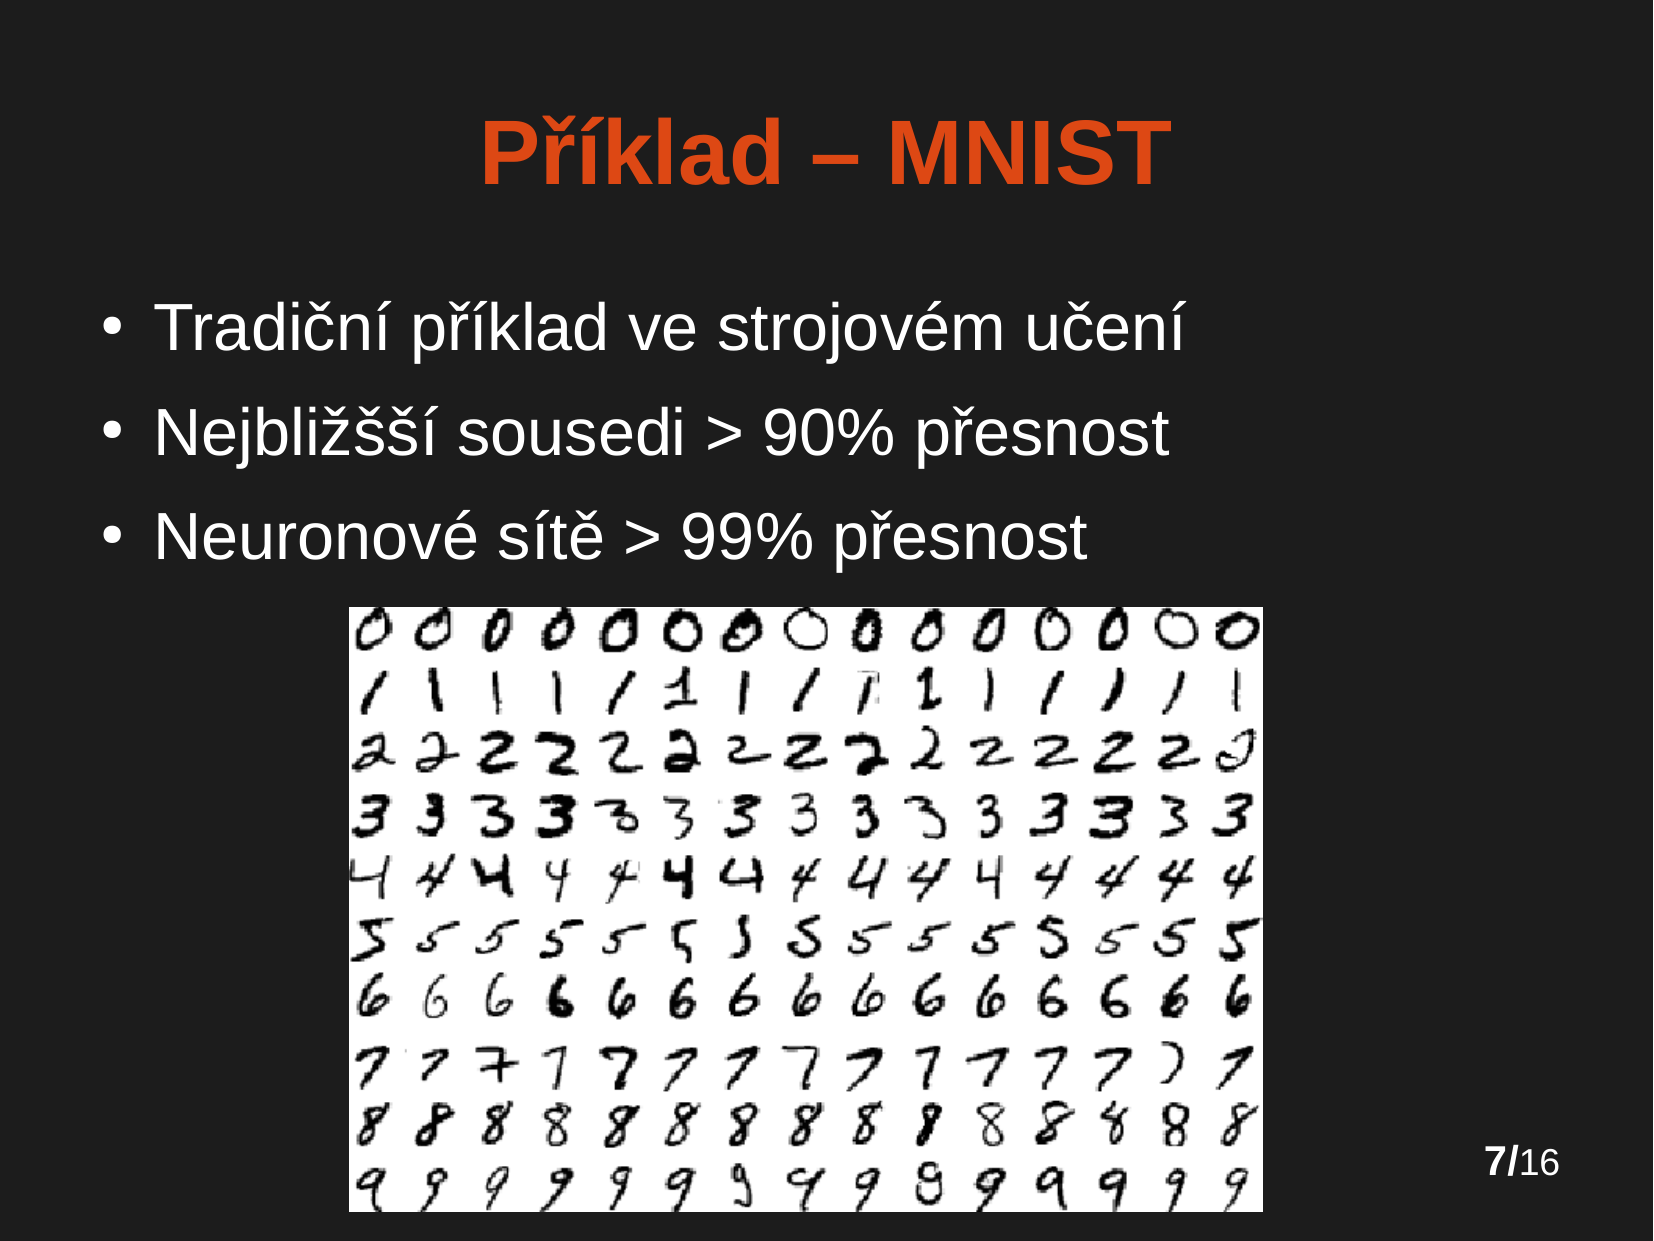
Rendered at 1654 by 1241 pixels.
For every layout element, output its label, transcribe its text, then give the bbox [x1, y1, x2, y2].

picture [349, 607, 1263, 1212]
list Tradiční příklad ve strojovém učení Nejbližšší sousedi > 90% přesnost Neuronové sítě > 99% přesnost [82, 290, 1571, 1010]
title Příklad – MNIST [82, 49, 1571, 257]
